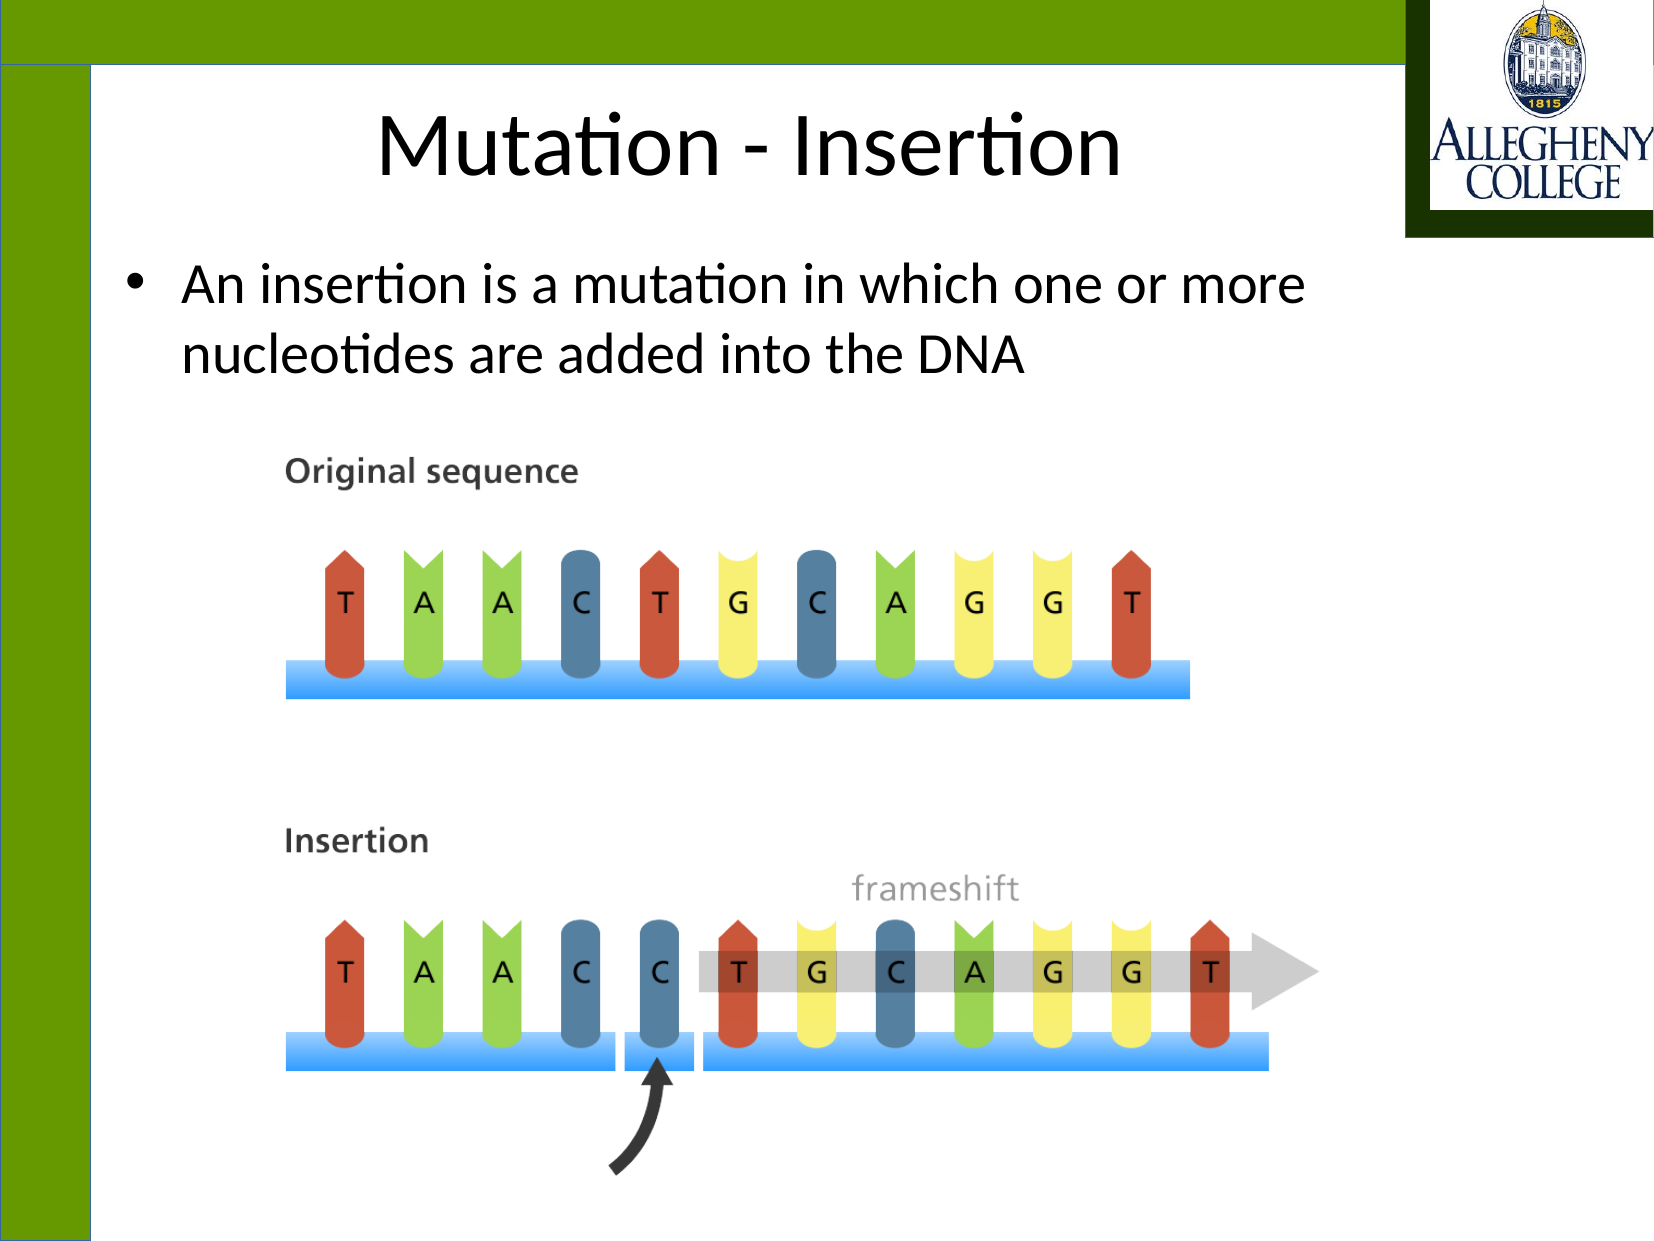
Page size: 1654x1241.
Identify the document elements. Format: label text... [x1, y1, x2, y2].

text_box [0, 0, 1654, 1241]
picture [1430, 0, 1654, 210]
list An insertion is a mutation in which one or more nucleotides are added into the DNA [110, 237, 1461, 981]
picture [135, 413, 1446, 1220]
title Mutation - Insertion [91, 65, 1405, 233]
